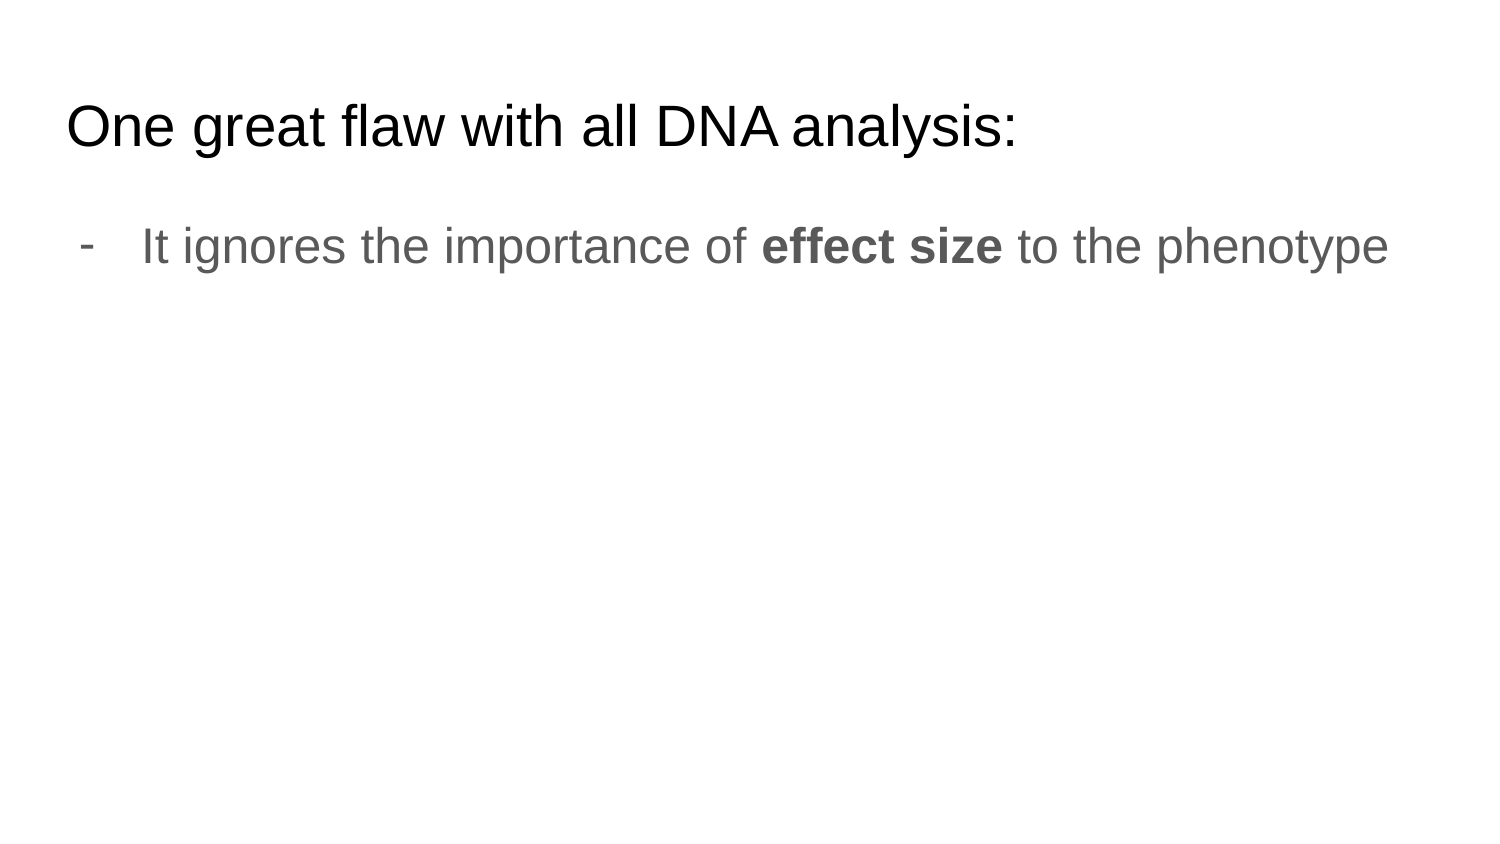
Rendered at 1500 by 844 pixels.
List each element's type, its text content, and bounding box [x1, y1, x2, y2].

title One great flaw with all DNA analysis: [51, 72, 1449, 167]
list It ignores the importance of effect size to the phenotype [51, 189, 1449, 750]
